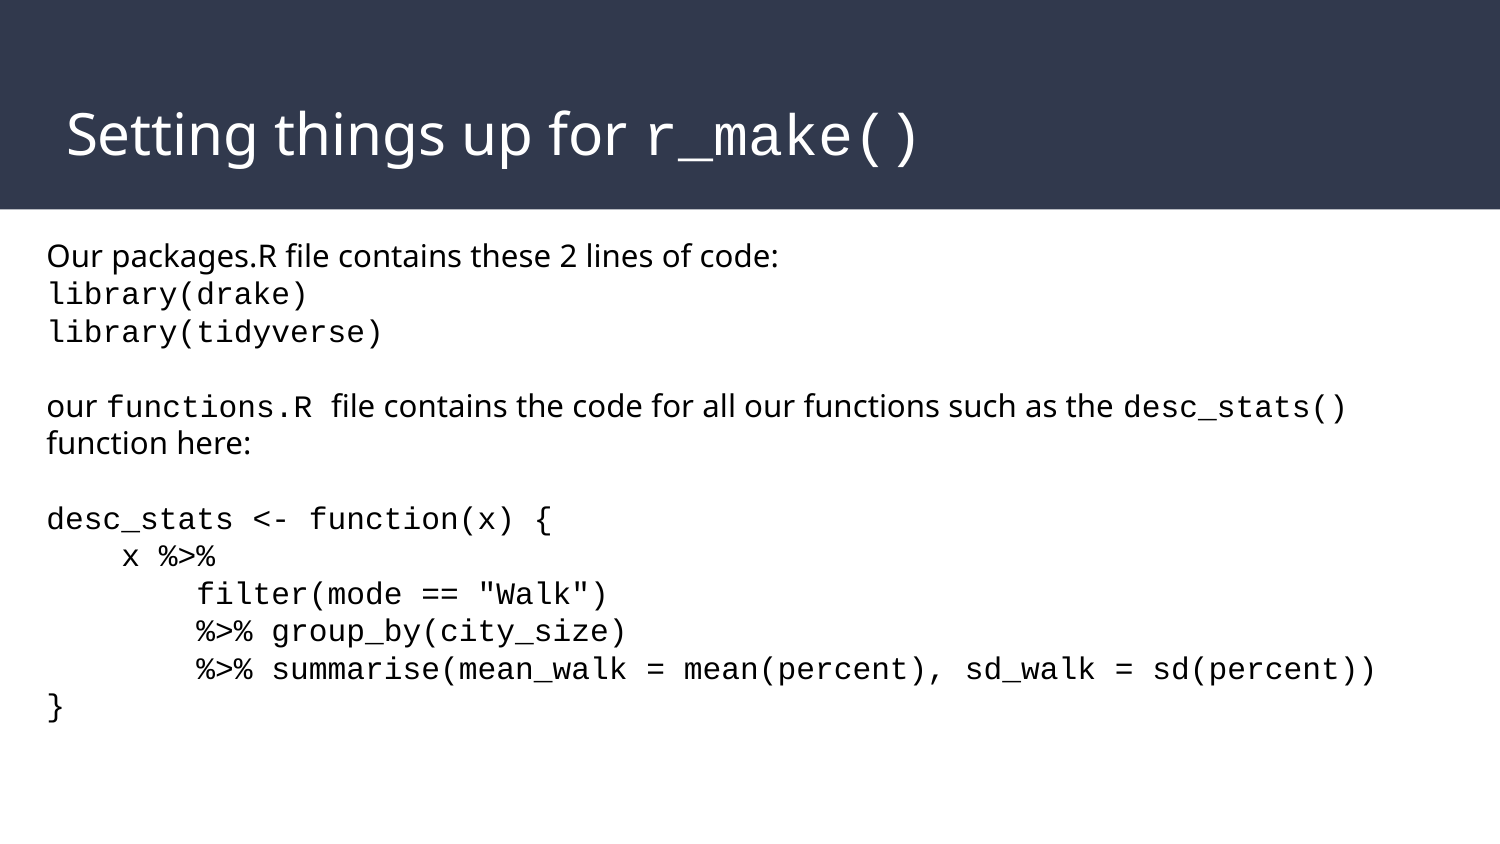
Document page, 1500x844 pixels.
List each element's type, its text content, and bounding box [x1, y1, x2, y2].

title Setting things up for r_make() [51, 82, 1449, 185]
text_box Our packages.R file contains these 2 lines of code: library(drake) library(tidyverse) our functions.R file contains the code for all our functions such as the desc_stats() function here: desc_stats <- function(x) { x %>% filter(mode == "Walk") %>% group_by(city_size) %>% summarise(mean_walk = mean(percent), sd_walk = sd(percent)) } [31, 221, 1463, 812]
